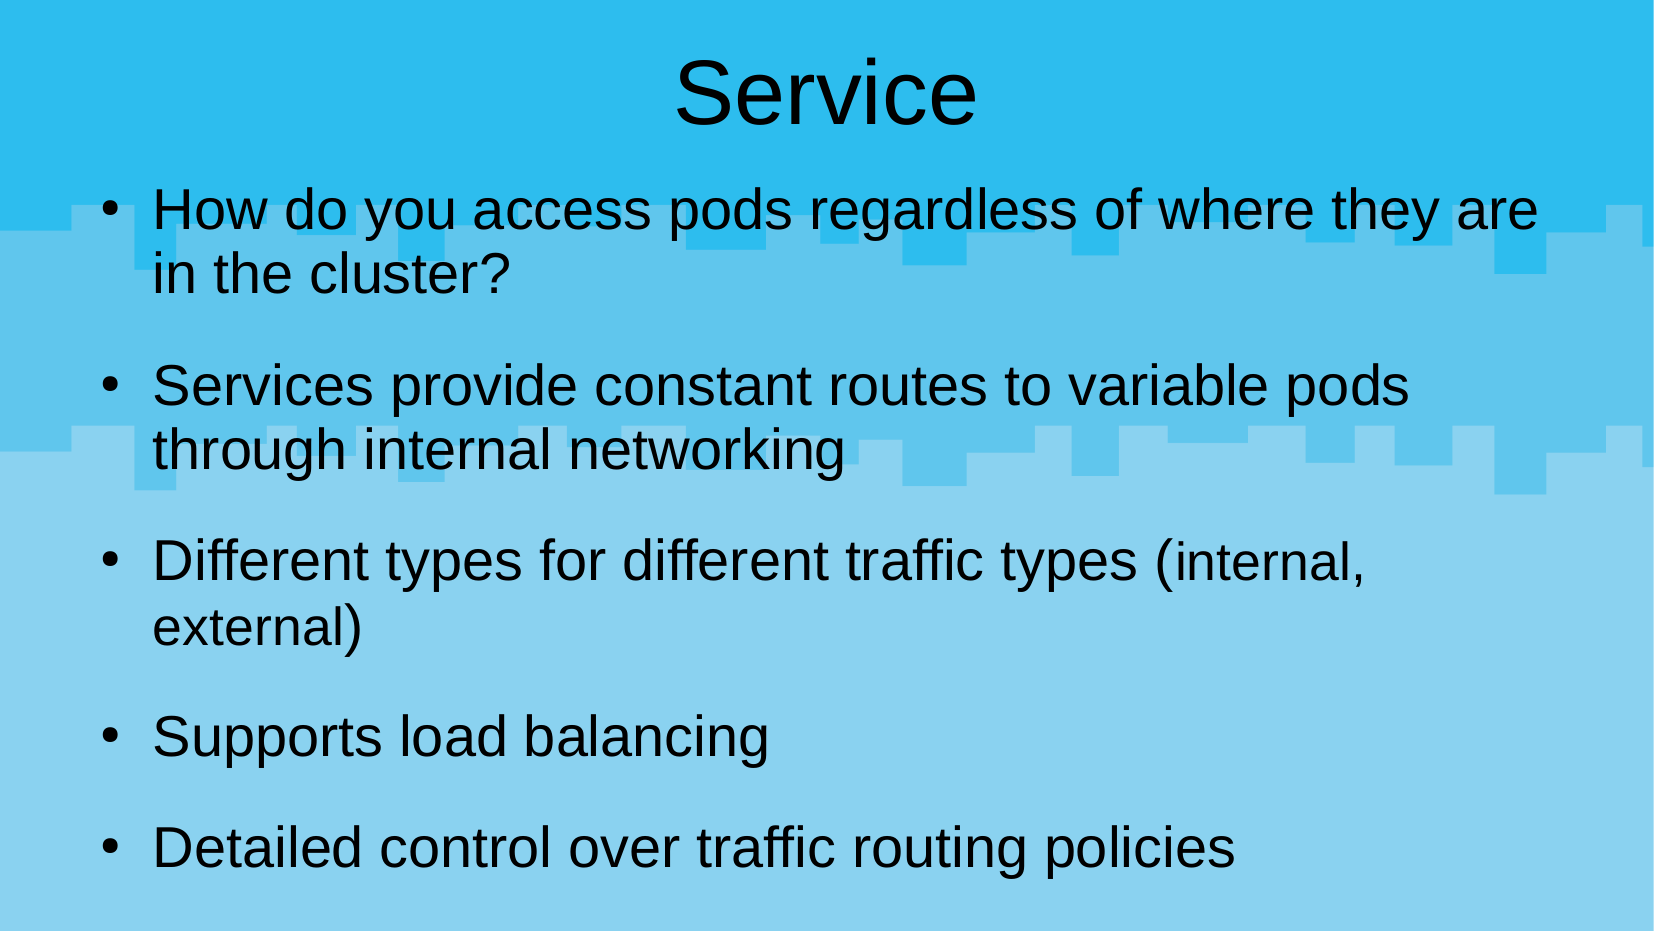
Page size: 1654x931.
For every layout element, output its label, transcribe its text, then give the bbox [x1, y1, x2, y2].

list How do you access pods regardless of where they are in the cluster? Services provide constant routes to variable pods through internal networking Different types for different traffic types (internal, external) Supports load balancing Detailed control over traffic routing policies [82, 177, 1571, 886]
title Service [82, 37, 1571, 148]
picture [0, 0, 1654, 931]
